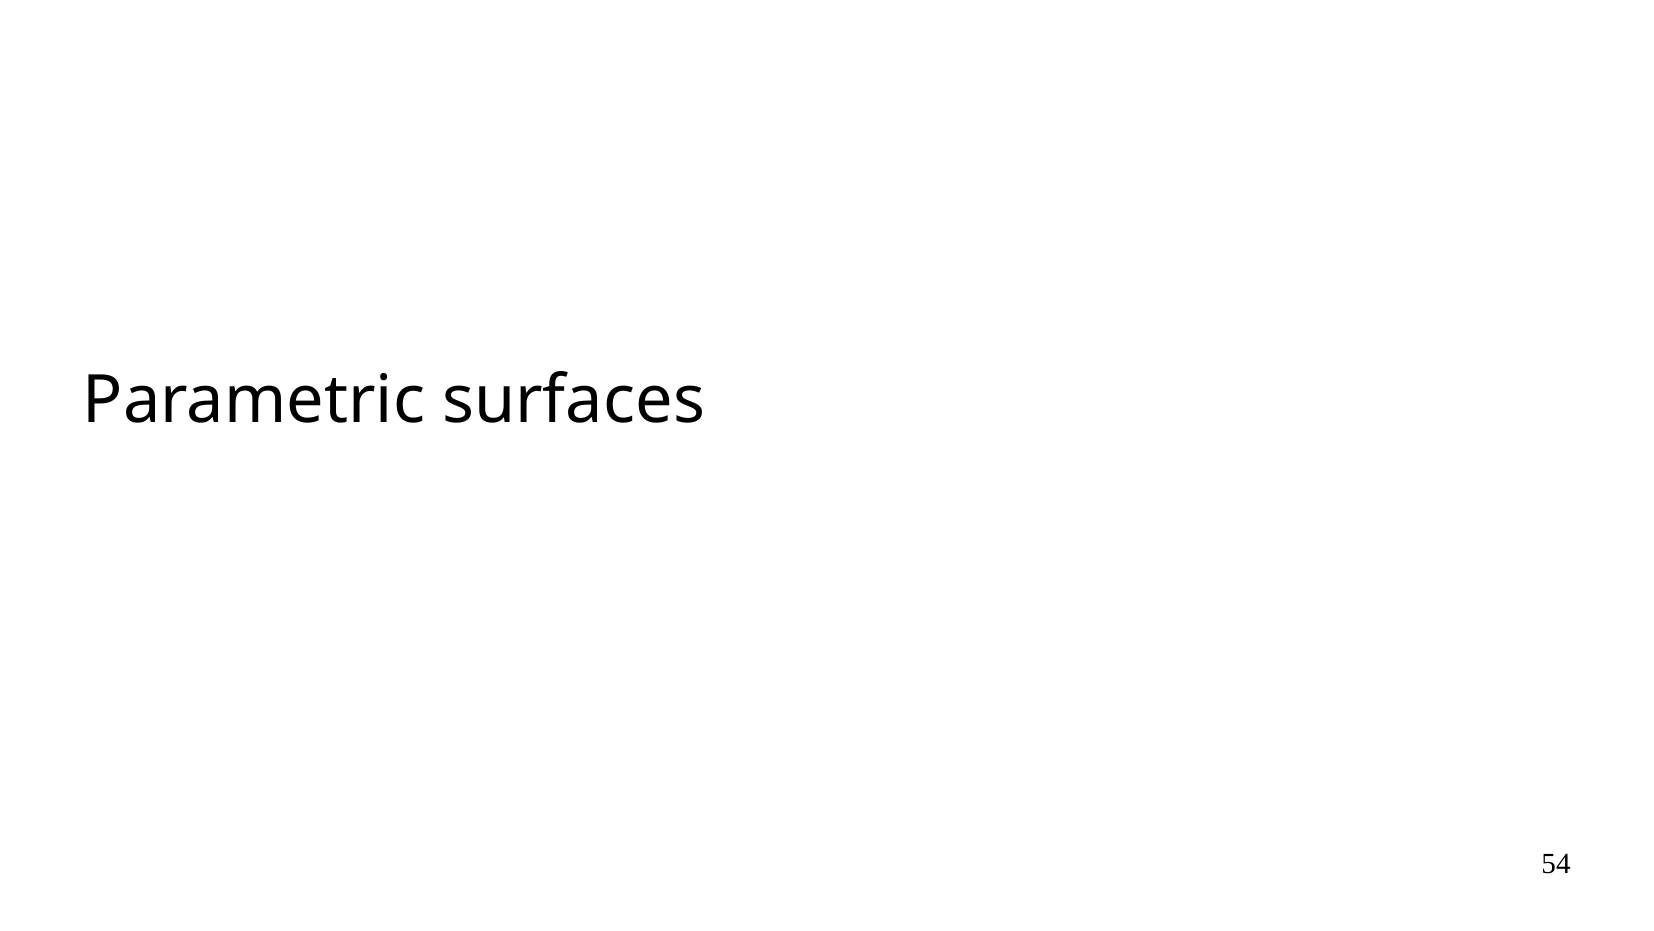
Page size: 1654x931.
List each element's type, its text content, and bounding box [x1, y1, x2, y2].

subtitle Parametric surfaces [82, 37, 1571, 757]
